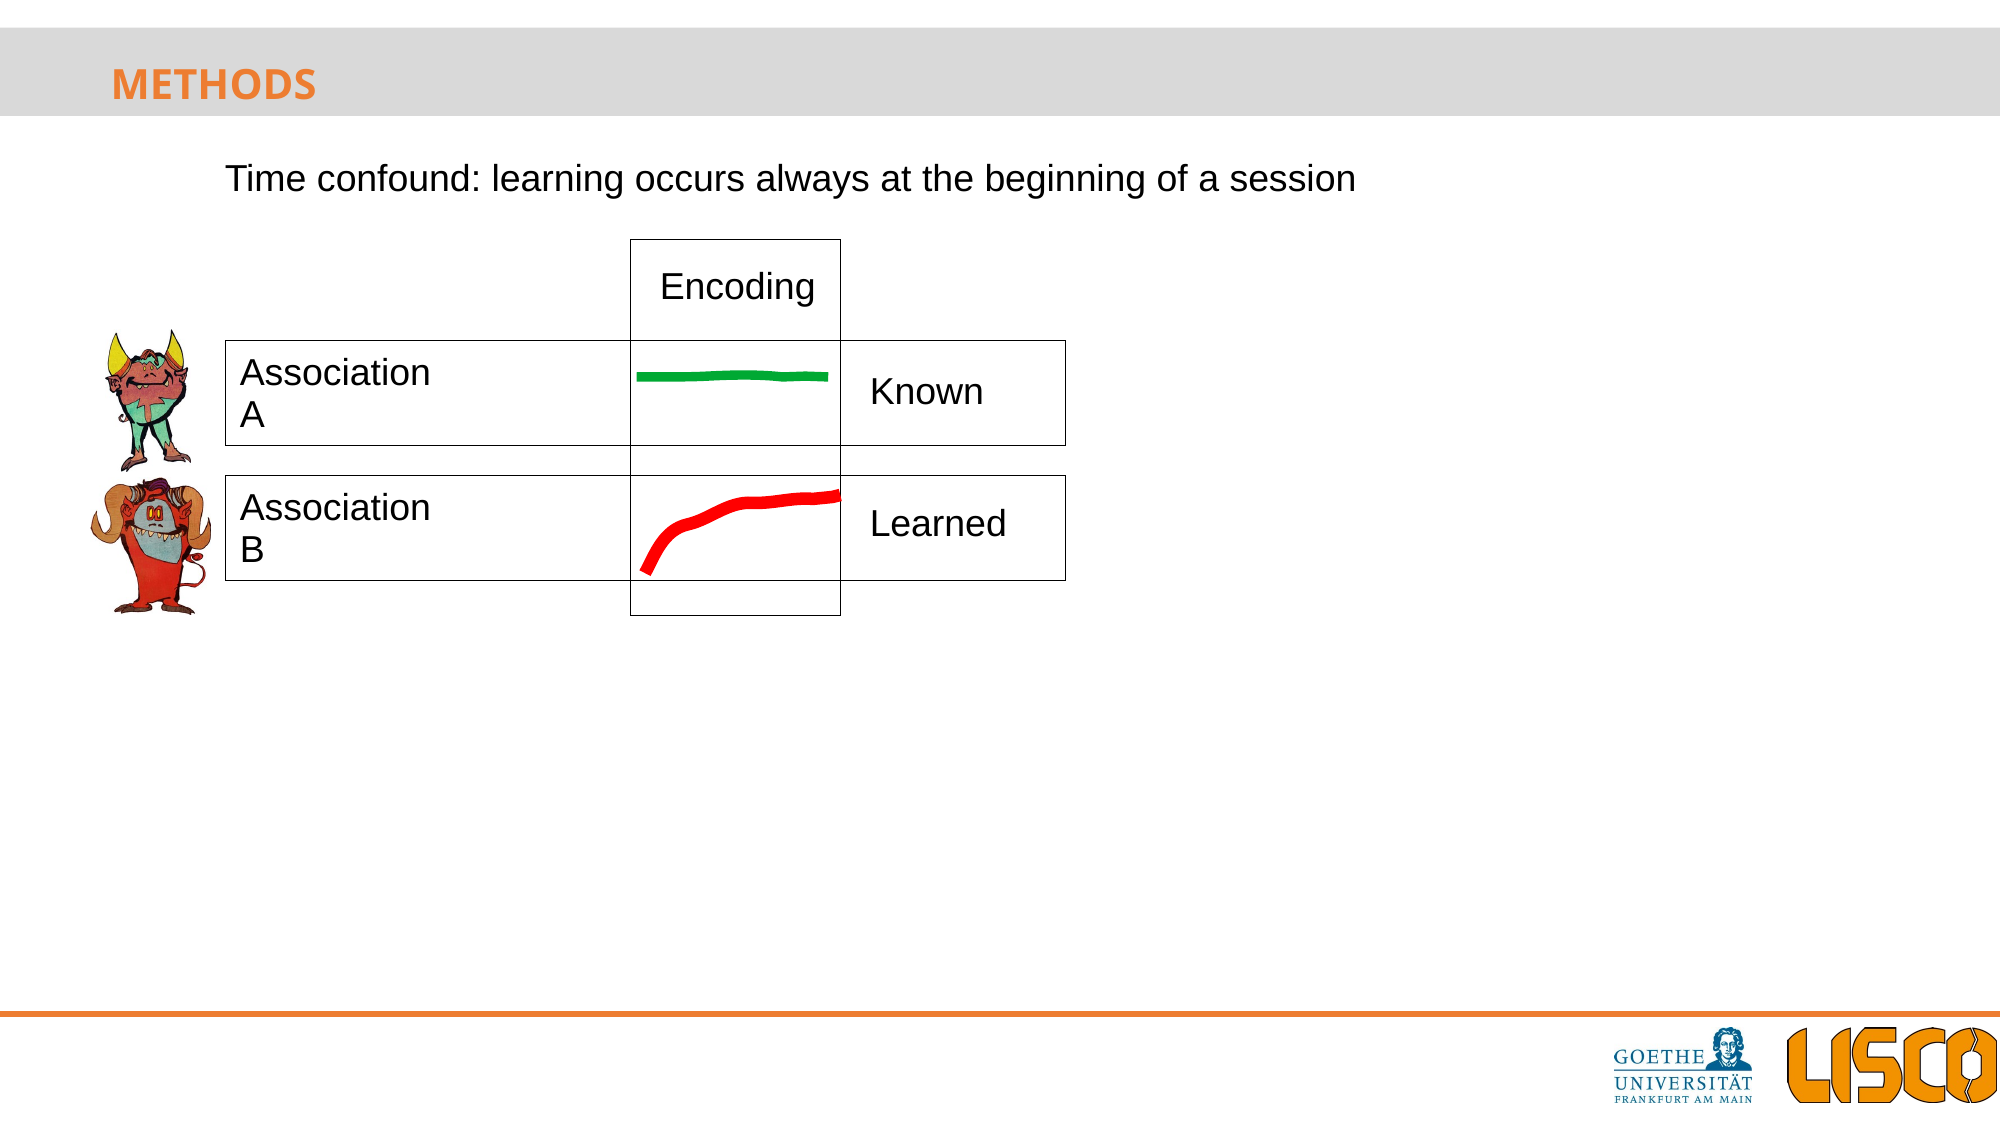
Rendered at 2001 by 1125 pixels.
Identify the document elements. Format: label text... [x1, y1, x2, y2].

text_box Time confound: learning occurs always at the beginning of a session [210, 149, 1426, 207]
picture [1787, 1027, 1997, 1103]
text_box Learned [855, 495, 1111, 552]
text_box Association B [631, 475, 840, 581]
text_box METHODS [95, 50, 354, 116]
text_box Known [855, 363, 1111, 421]
picture [105, 329, 191, 472]
picture [90, 477, 211, 616]
text_box Association B [225, 475, 630, 581]
text_box Association A [631, 340, 840, 446]
picture [1733, 1027, 1752, 1067]
text_box Association B [841, 475, 1066, 581]
text_box Association A [225, 340, 630, 446]
picture [1614, 1027, 1752, 1103]
text_box Encoding [645, 258, 901, 315]
text_box [0, 27, 2000, 116]
text_box Association A [841, 340, 1066, 446]
